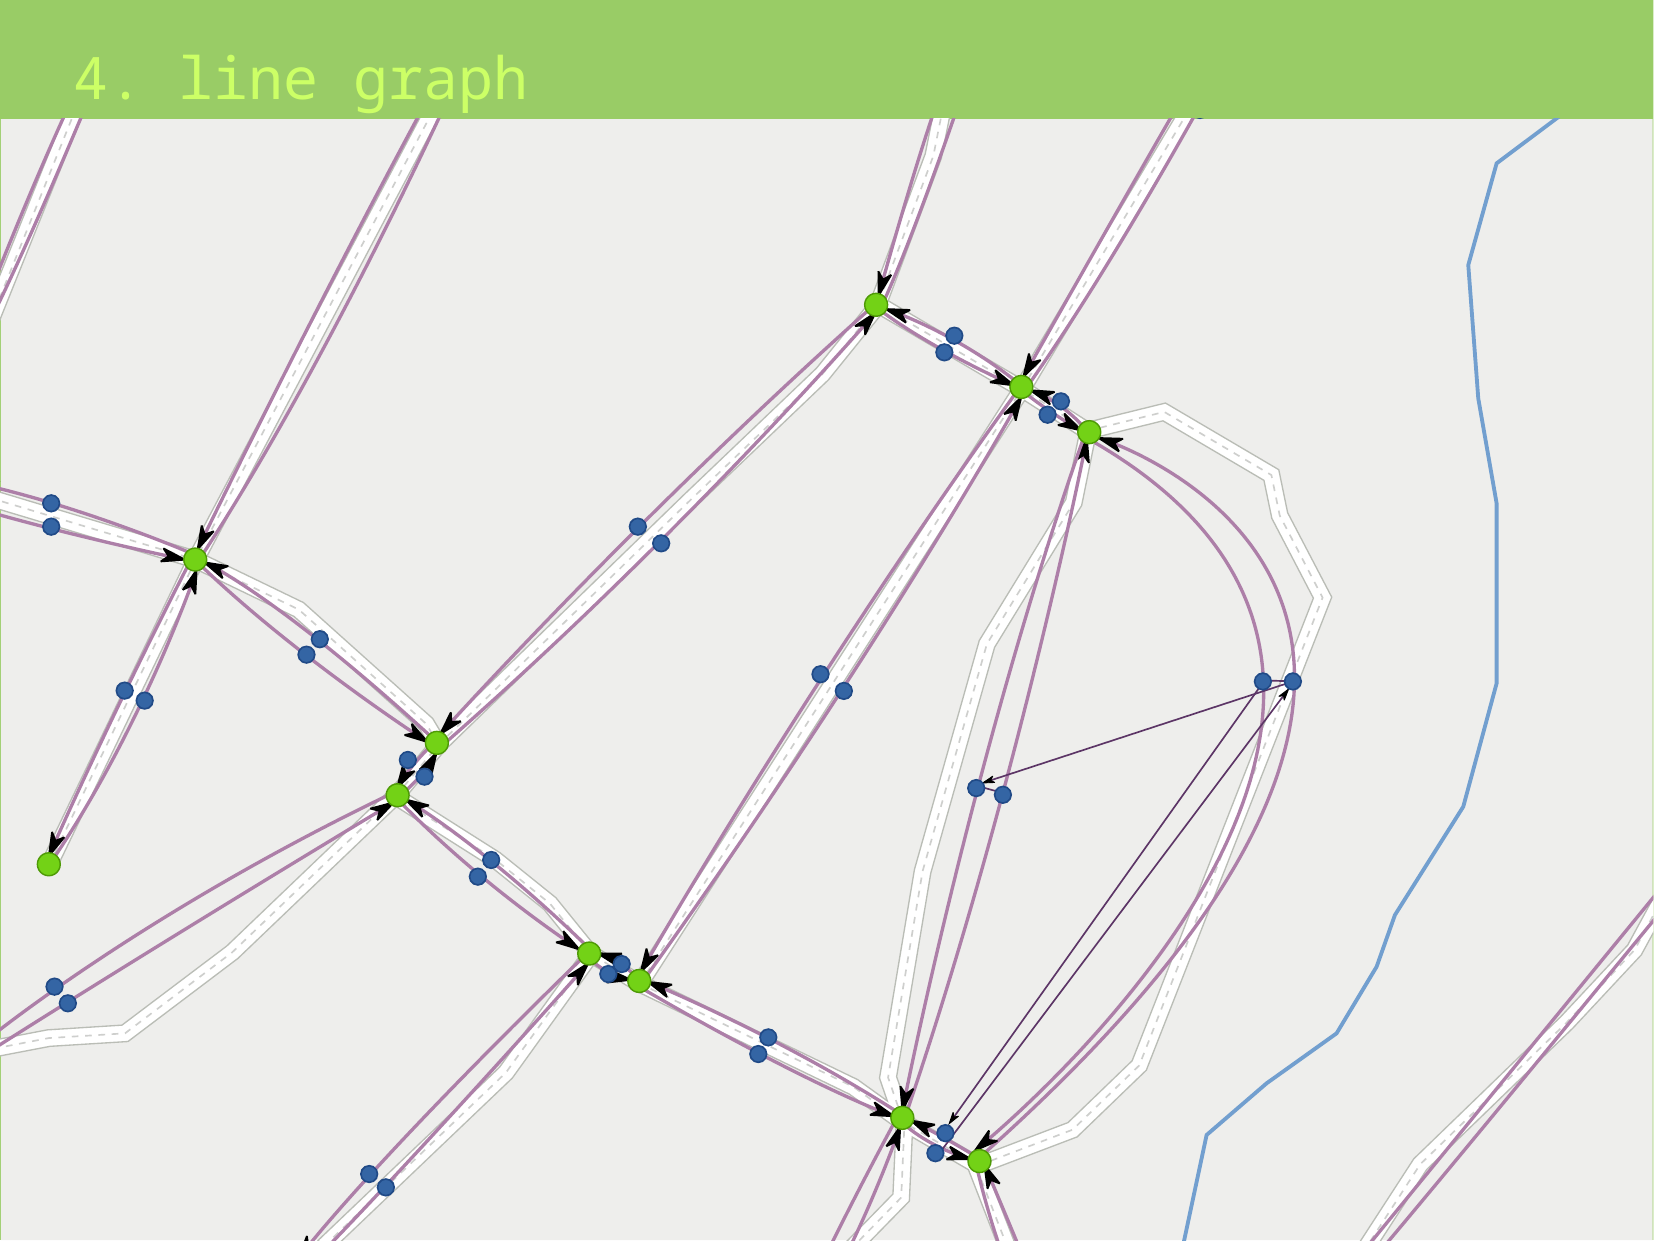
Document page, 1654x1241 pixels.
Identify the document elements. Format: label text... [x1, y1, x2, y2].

text_box 4. line graph [59, 29, 544, 115]
picture [0, 118, 1654, 1241]
